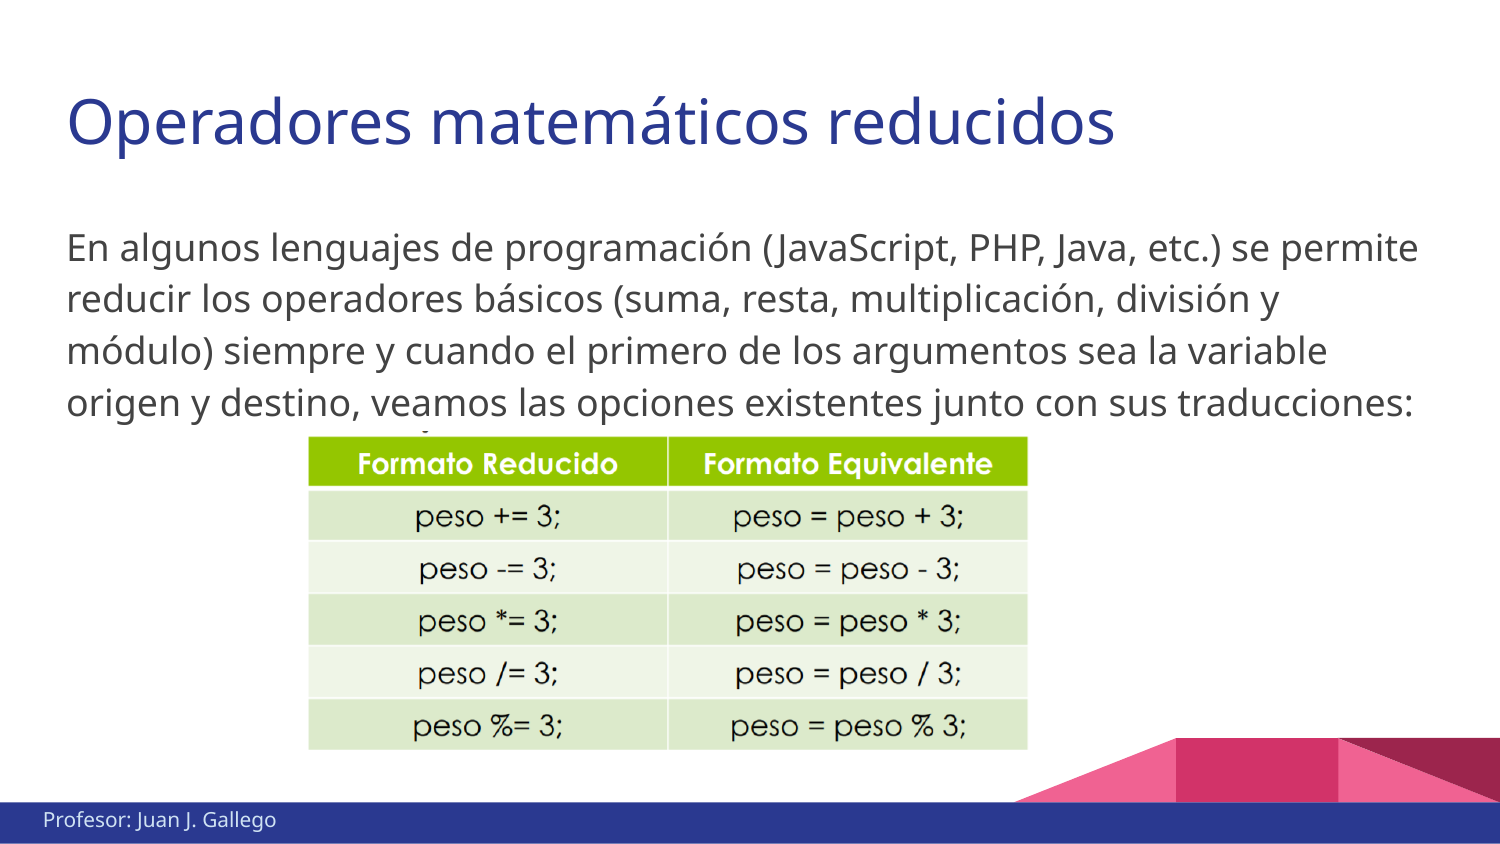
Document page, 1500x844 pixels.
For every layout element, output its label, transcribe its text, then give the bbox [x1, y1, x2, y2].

title Operadores matemáticos reducidos [51, 67, 1449, 167]
list En algunos lenguajes de programación (JavaScript, PHP, Java, etc.) se permite reducir los operadores básicos (suma, resta, multiplicación, división y módulo) siempre y cuando el primero de los argumentos sea la variable origen y destino, veamos las opciones existentes junto con sus traducciones: [51, 201, 1449, 750]
picture [306, 431, 1030, 750]
